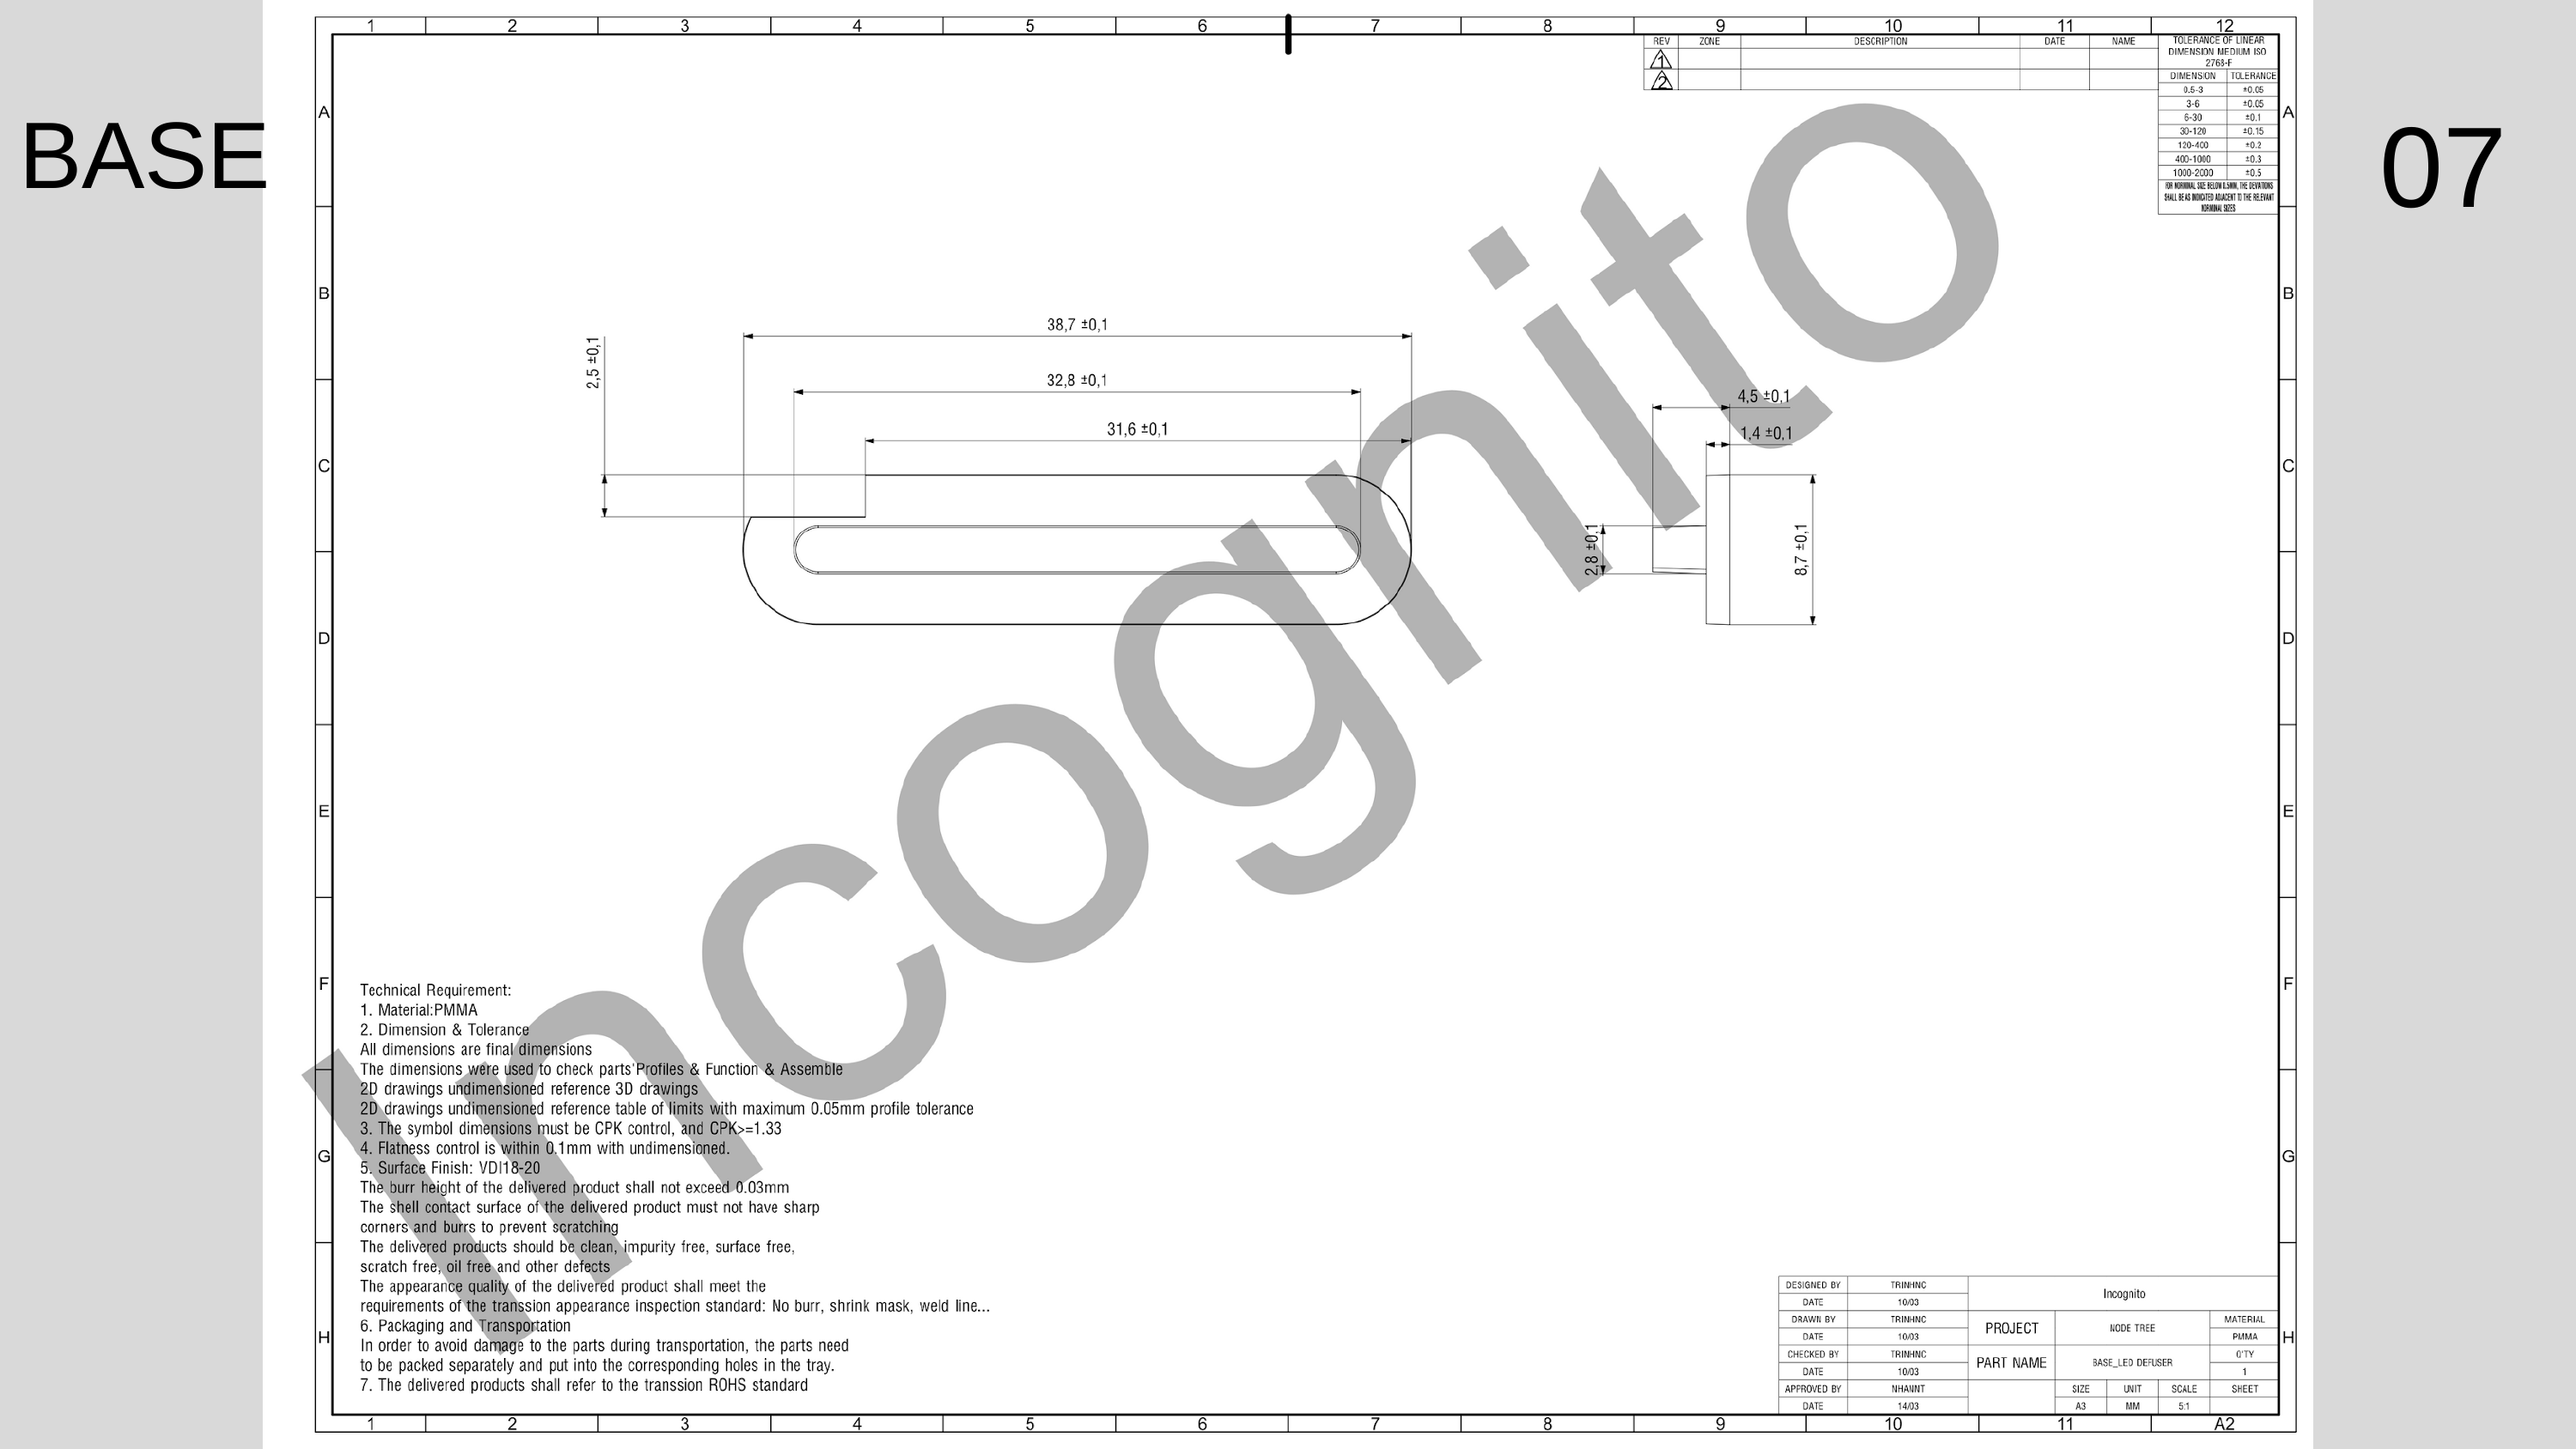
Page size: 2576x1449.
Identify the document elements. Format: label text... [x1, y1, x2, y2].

text_box 07 [2354, 93, 2507, 231]
picture [263, 0, 2313, 1449]
text_box BASE [0, 89, 343, 203]
